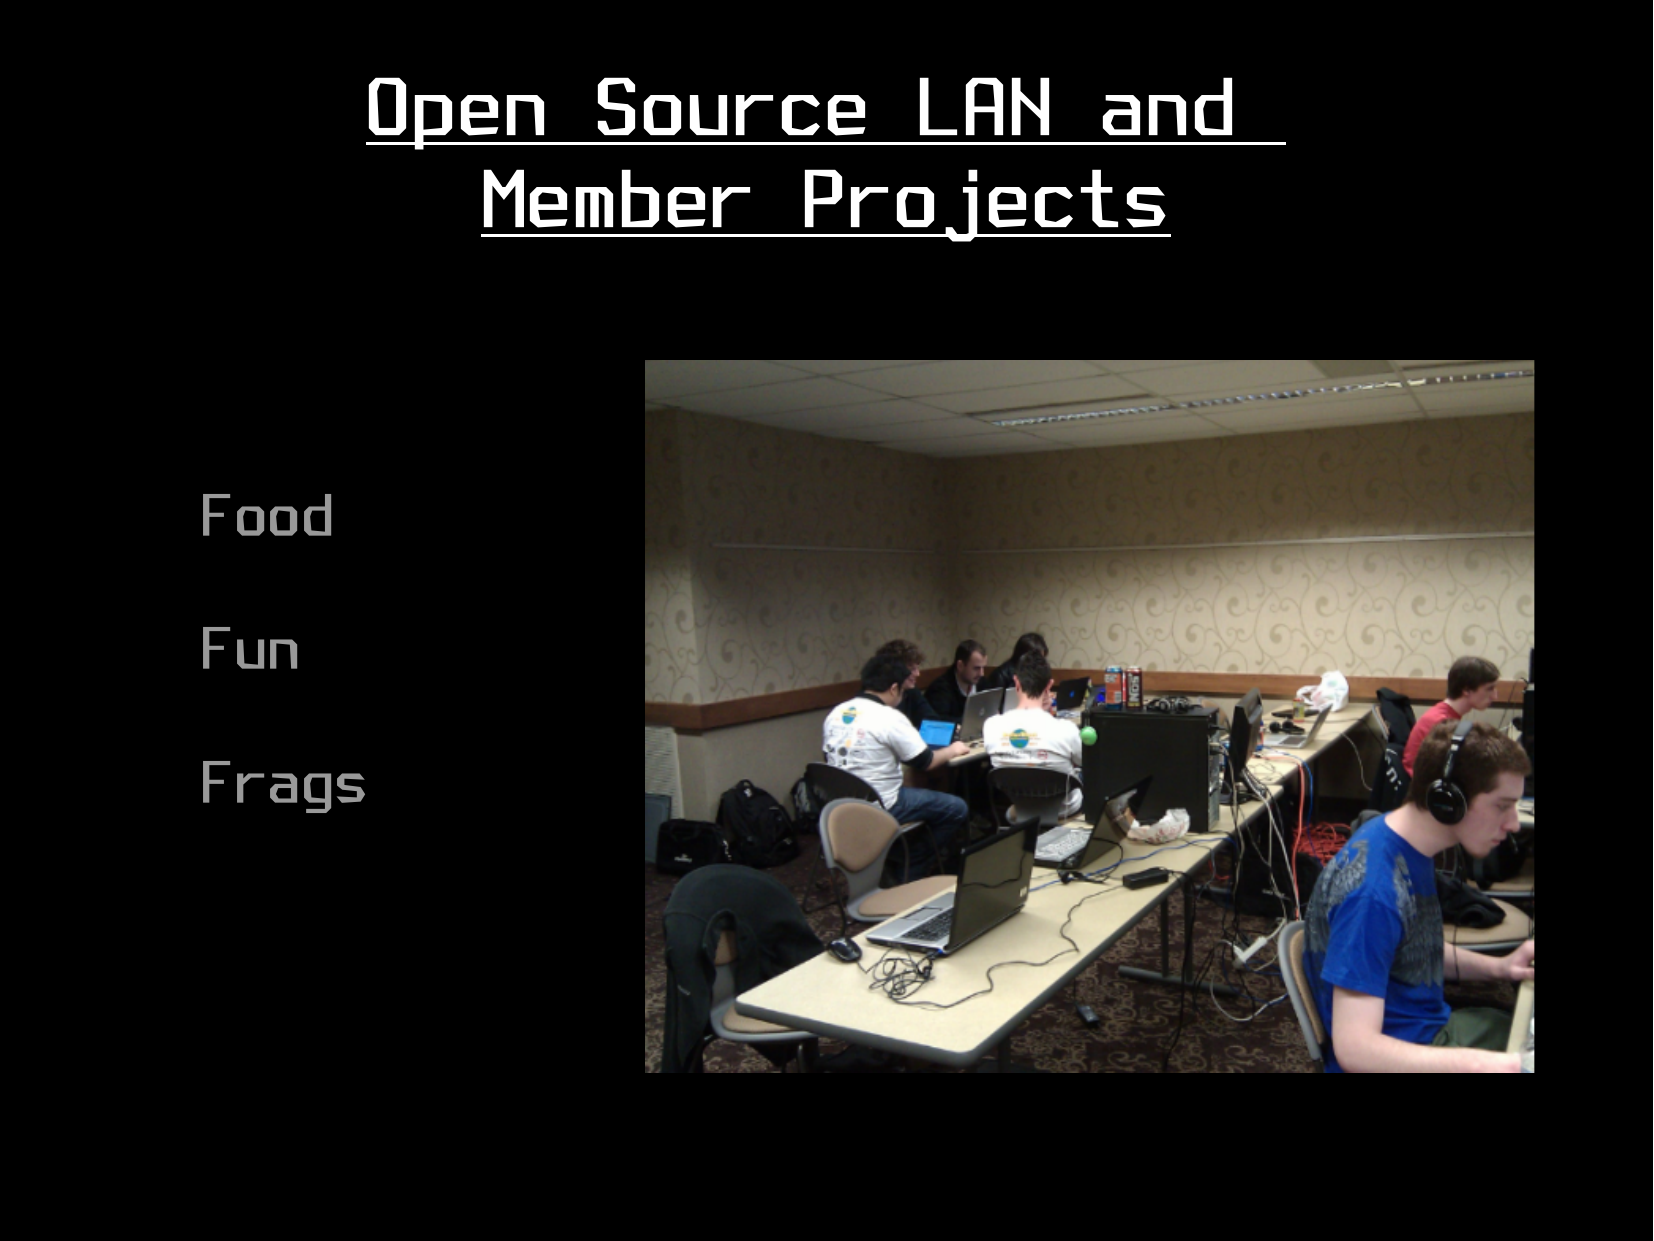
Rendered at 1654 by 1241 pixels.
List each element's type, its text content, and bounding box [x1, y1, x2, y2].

picture [645, 360, 1535, 1073]
text_box Food Fun Frags [135, 360, 500, 871]
title Open Source LAN and Member Projects [82, 45, 1571, 261]
